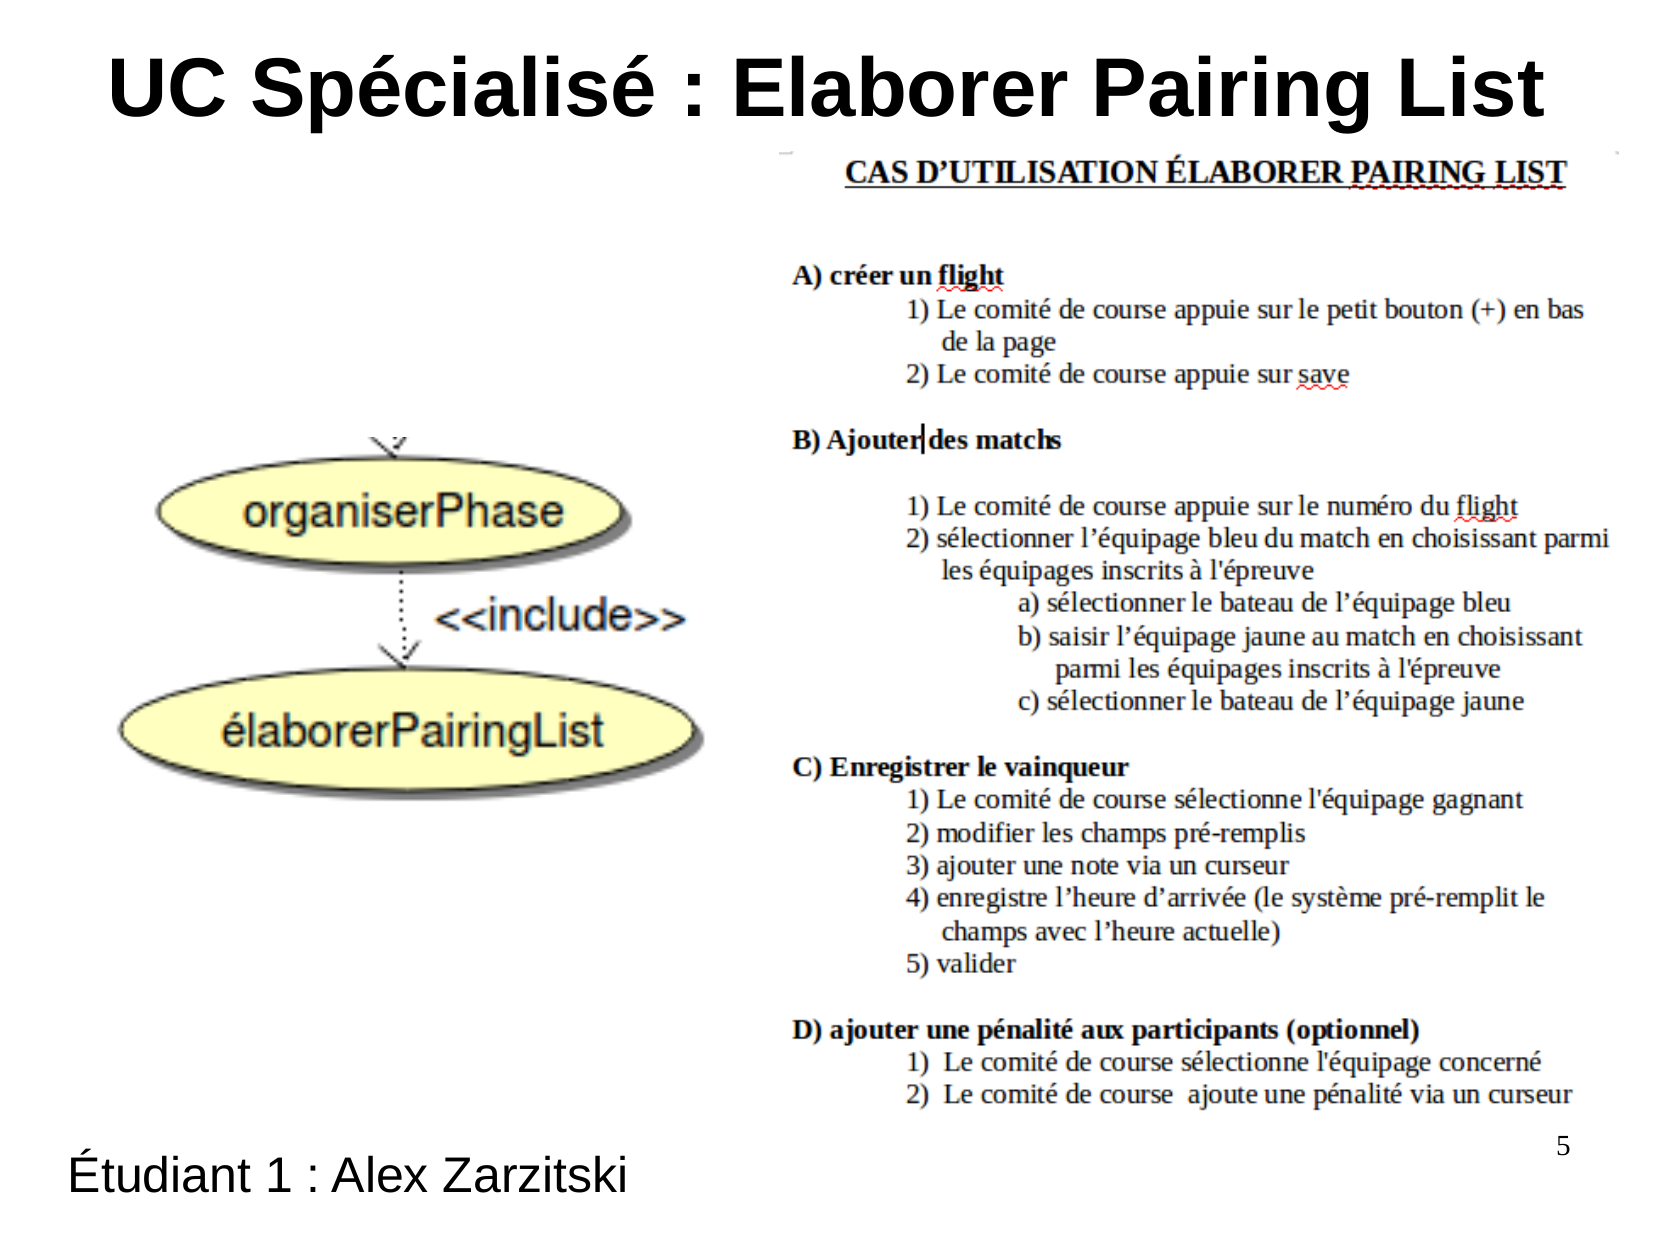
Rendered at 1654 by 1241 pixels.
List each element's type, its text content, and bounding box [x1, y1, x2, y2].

text_box Étudiant 1 : Alex Zarzitski [53, 1139, 650, 1211]
picture [779, 151, 1619, 1134]
picture [59, 437, 755, 839]
title UC Spécialisé : Elaborer Pairing List [82, 0, 1571, 192]
